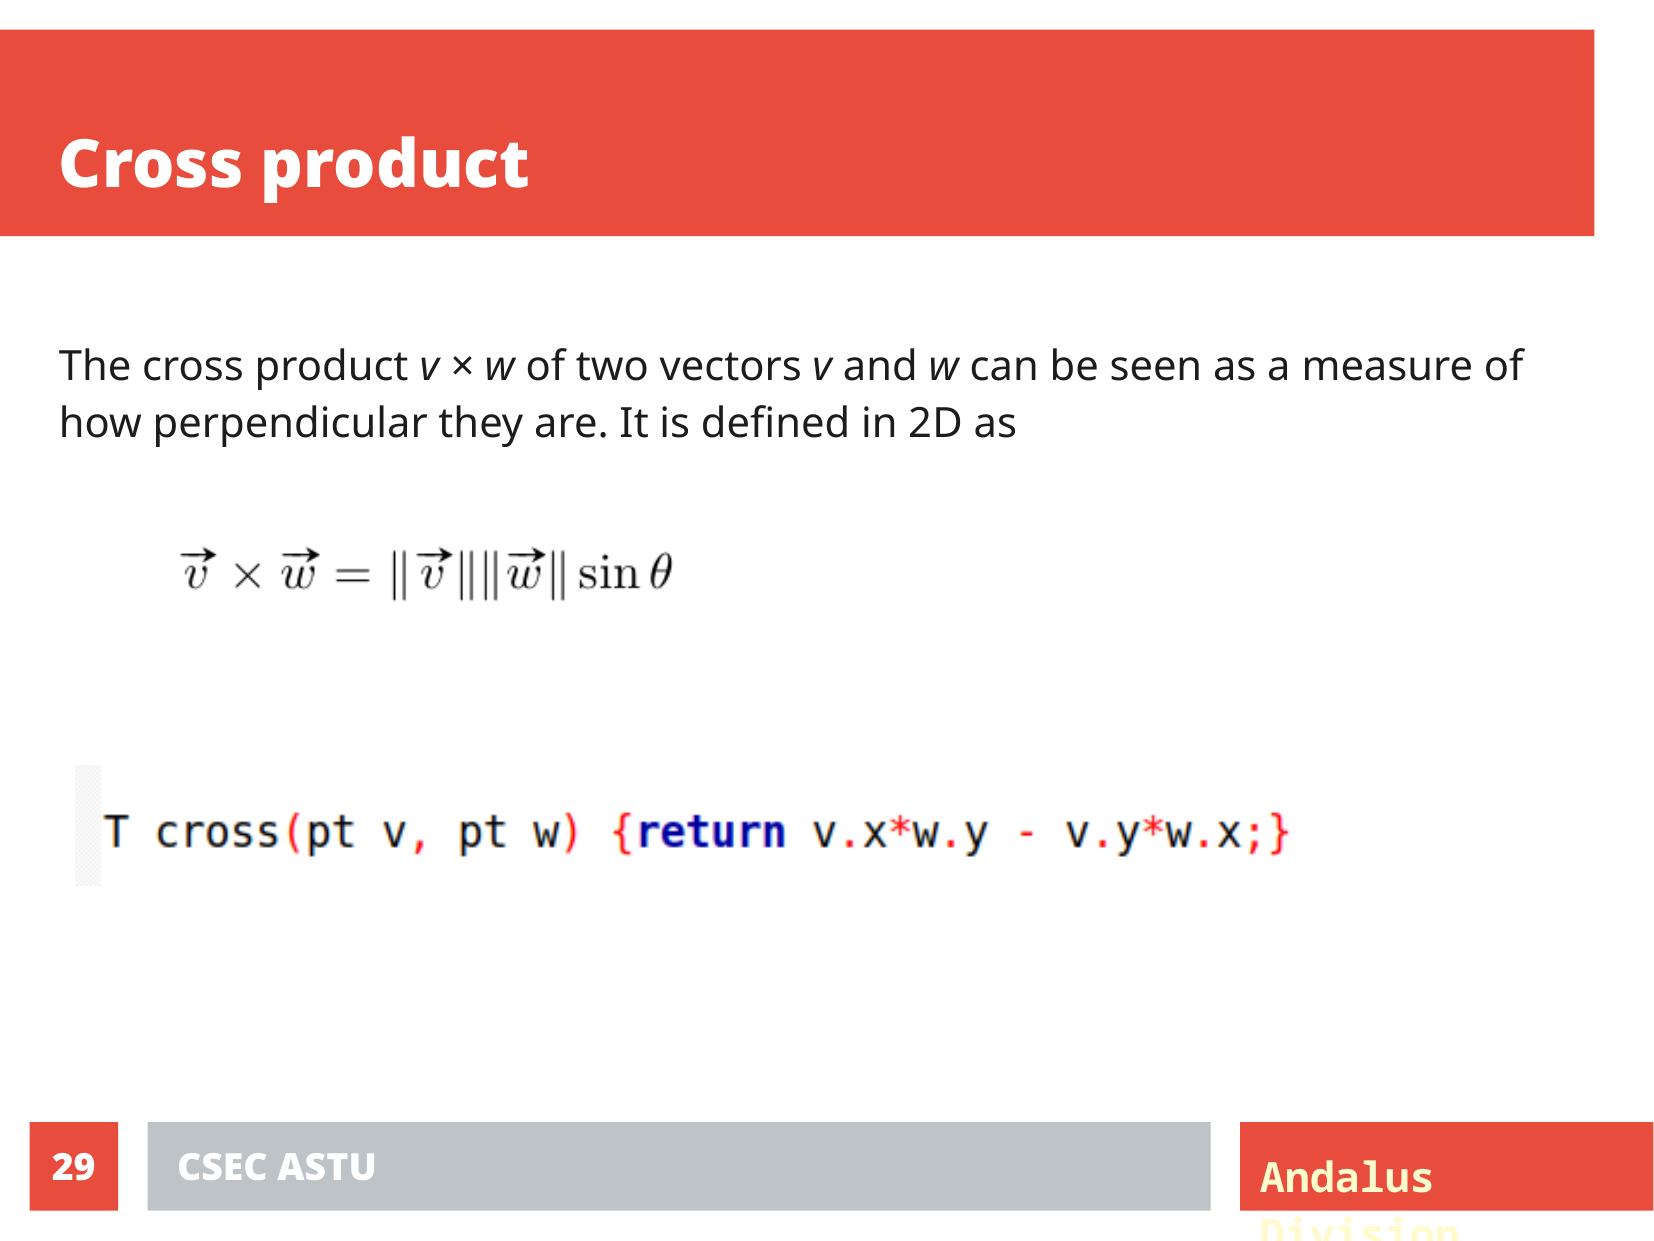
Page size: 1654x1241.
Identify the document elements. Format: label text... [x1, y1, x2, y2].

picture [75, 765, 1317, 886]
list The cross product v × w of two vectors v and w can be seen as a measure of how perpendicular they are. It is defined in 2D as [59, 255, 1565, 1093]
picture [134, 510, 736, 631]
title Cross product [59, 59, 1595, 207]
text_box Andalus Division [1245, 1140, 1636, 1197]
